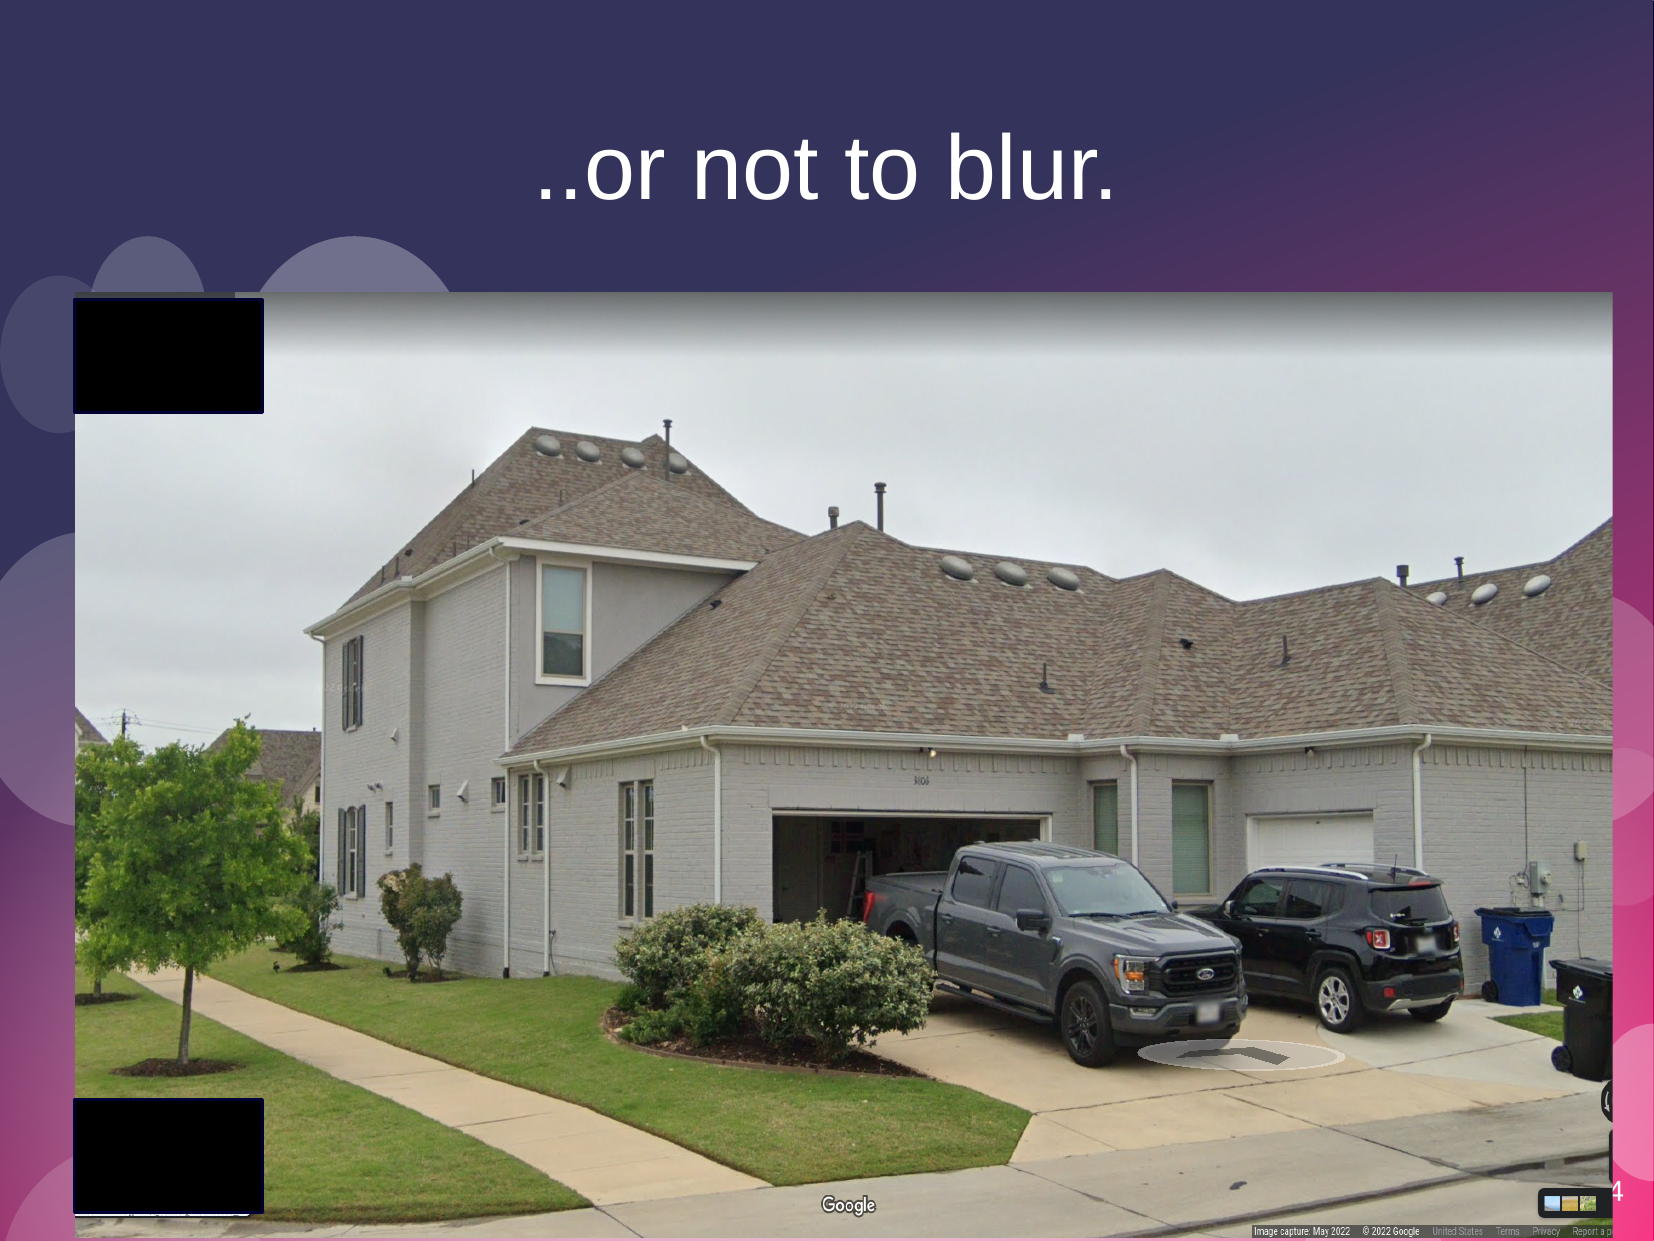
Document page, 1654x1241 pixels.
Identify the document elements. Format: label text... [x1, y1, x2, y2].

text_box [74, 299, 263, 413]
text_box [74, 1099, 263, 1213]
title ..or not to blur. [88, 59, 1565, 276]
picture [75, 292, 1613, 1238]
